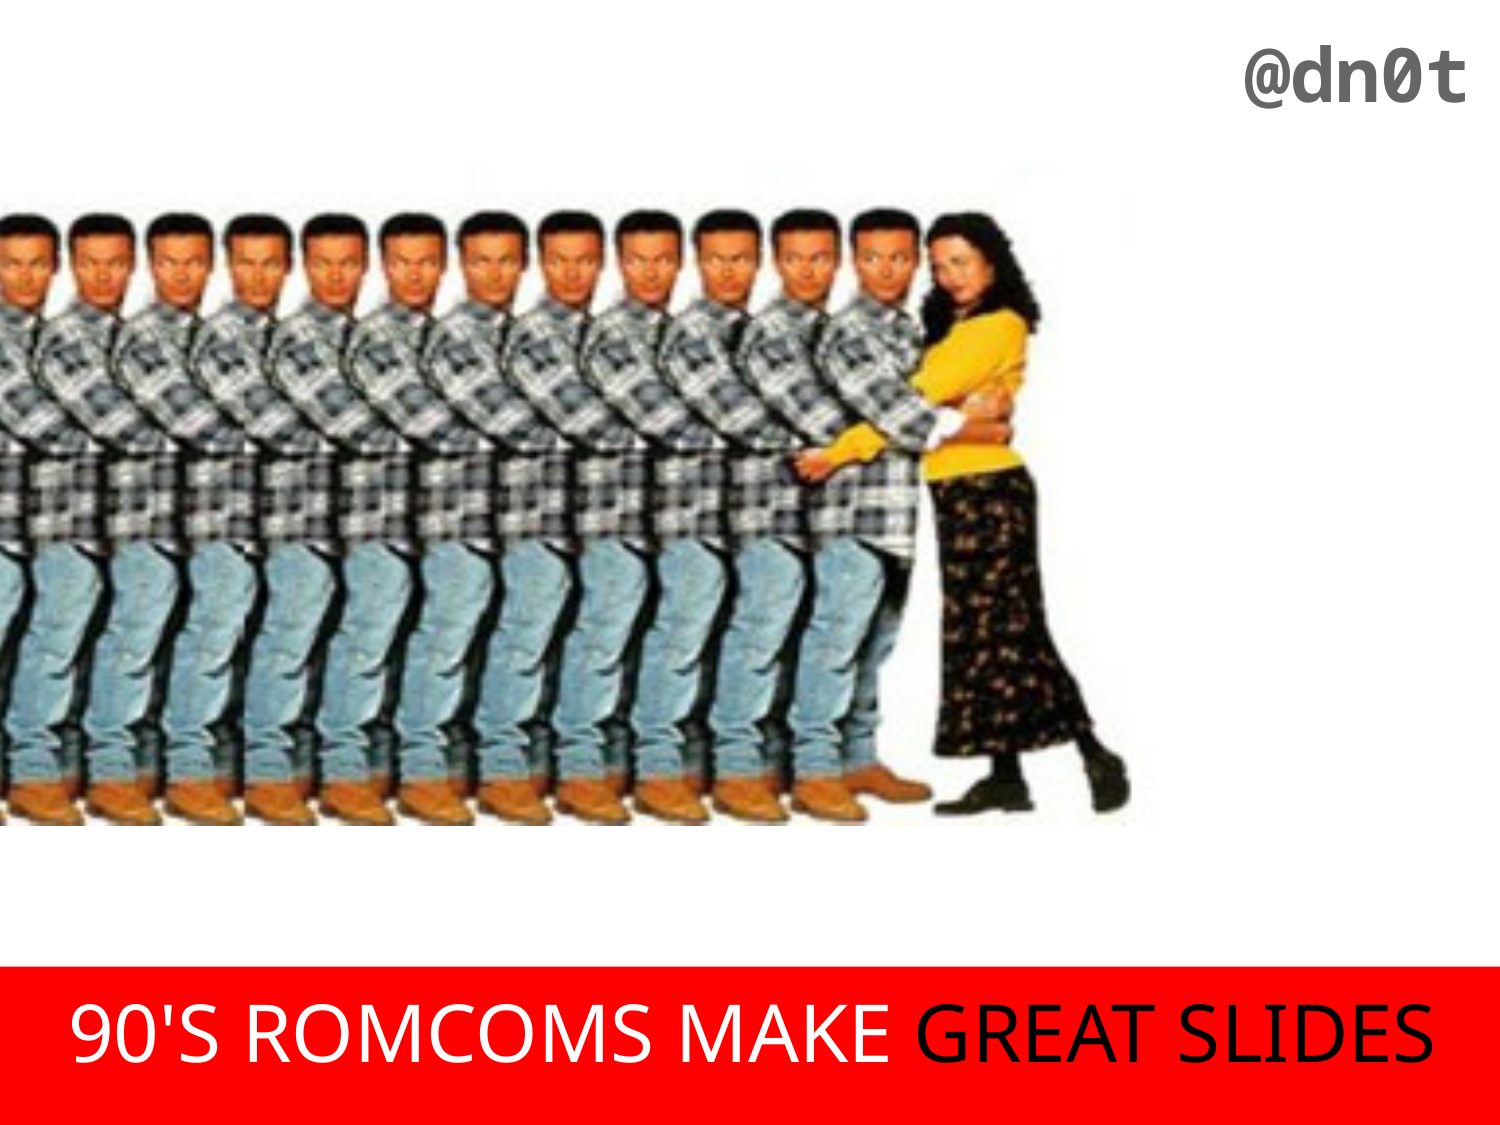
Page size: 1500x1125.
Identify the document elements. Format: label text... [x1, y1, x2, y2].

list 90'S ROMCOMS MAKE GREAT SLIDES [28, 974, 1478, 1111]
picture [0, 166, 1171, 826]
